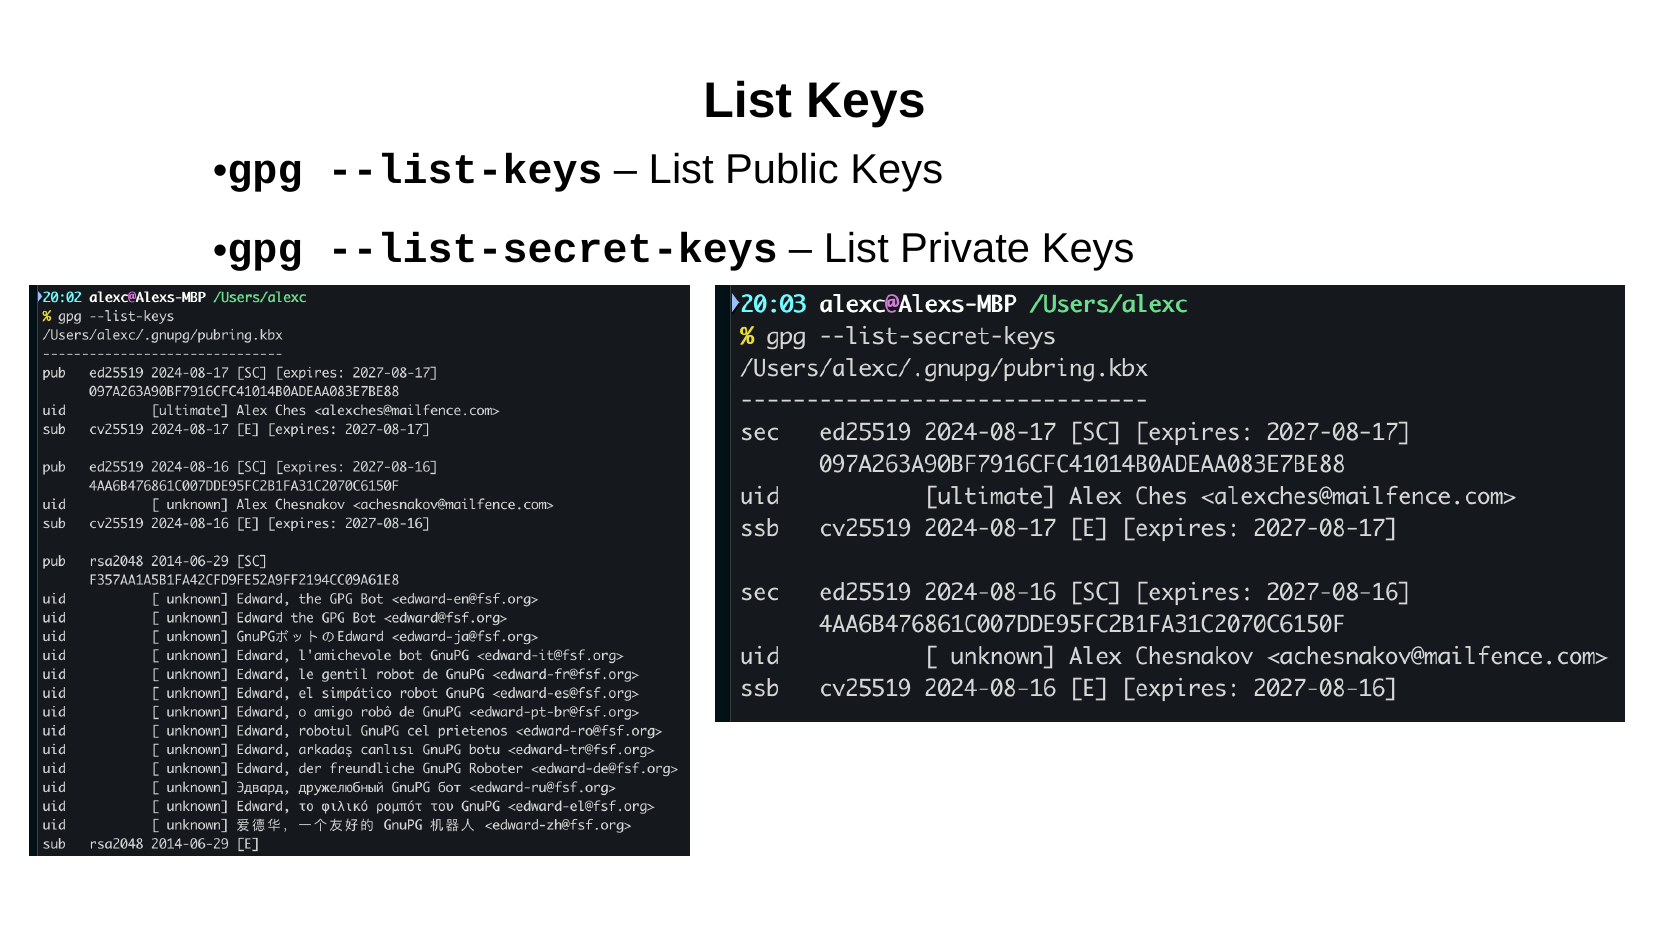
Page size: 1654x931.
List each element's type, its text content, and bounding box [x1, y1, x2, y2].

list gpg --list-keys – List Public Keys gpg --list-secret-keys – List Private Keys [108, 145, 1521, 785]
picture [715, 285, 1625, 722]
title List Keys [108, 42, 1521, 145]
picture [29, 285, 690, 856]
